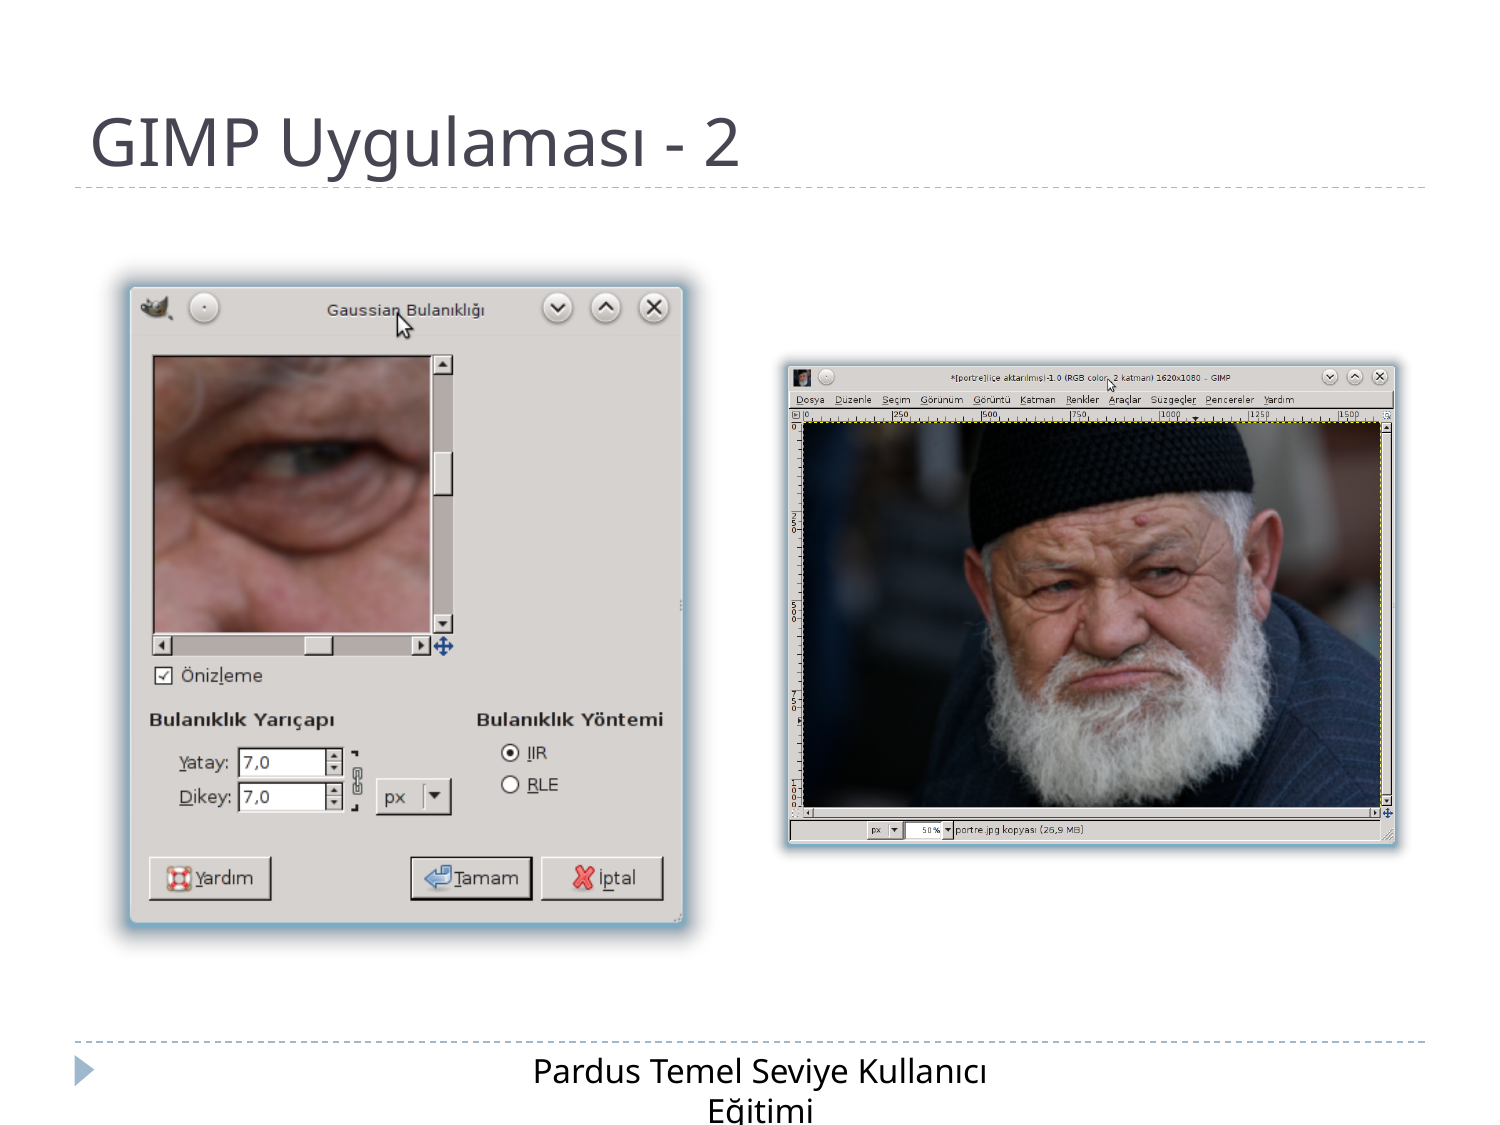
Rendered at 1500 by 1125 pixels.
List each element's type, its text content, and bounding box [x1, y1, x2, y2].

title GIMP Uygulaması - 2 [75, 37, 1425, 188]
picture [75, 232, 738, 978]
picture [759, 337, 1423, 872]
